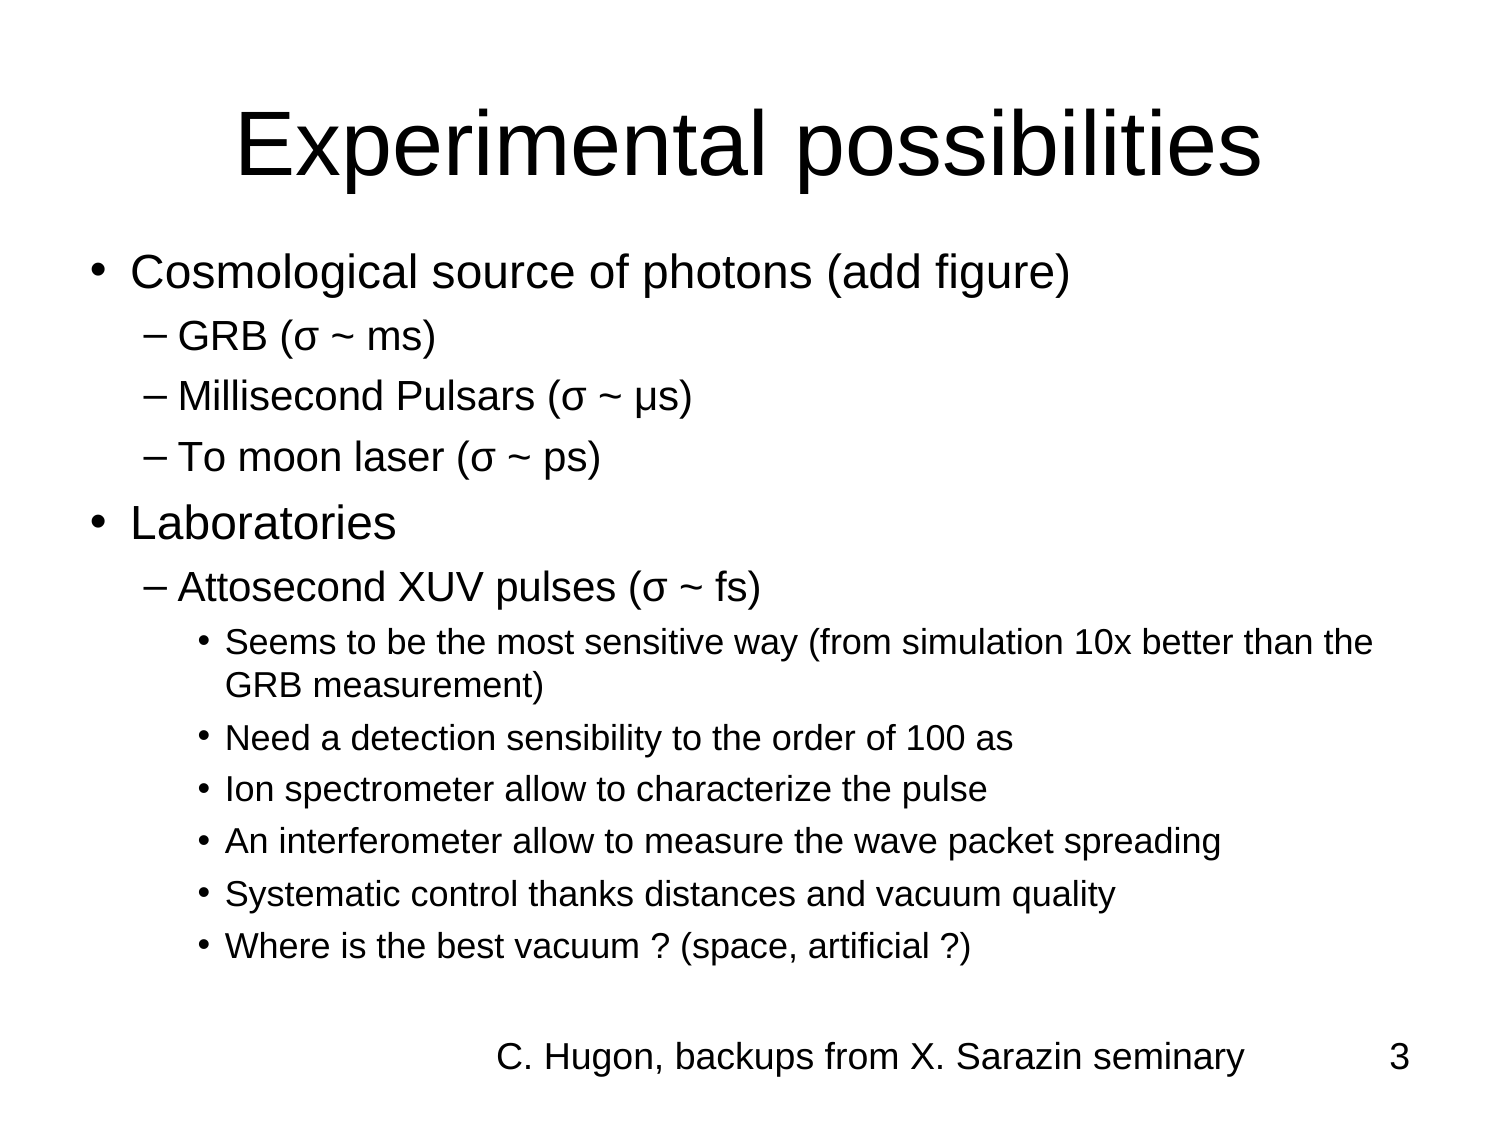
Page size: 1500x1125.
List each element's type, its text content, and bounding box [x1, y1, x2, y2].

list Cosmological source of photons (add figure) GRB (σ ~ ms) Millisecond Pulsars (σ ~ μs) To moon laser (σ ~ ps) Laboratories Attosecond XUV pulses (σ ~ fs) Seems to be the most sensitive way (from simulation 10x better than the GRB measurement) Need a detection sensibility to the order of 100 as Ion spectrometer allow to characterize the pulse An interferometer allow to measure the wave packet spreading Systematic control thanks distances and vacuum quality Where is the best vacuum ? (space, artificial ?) [75, 232, 1426, 975]
title Experimental possibilities [75, 45, 1426, 232]
